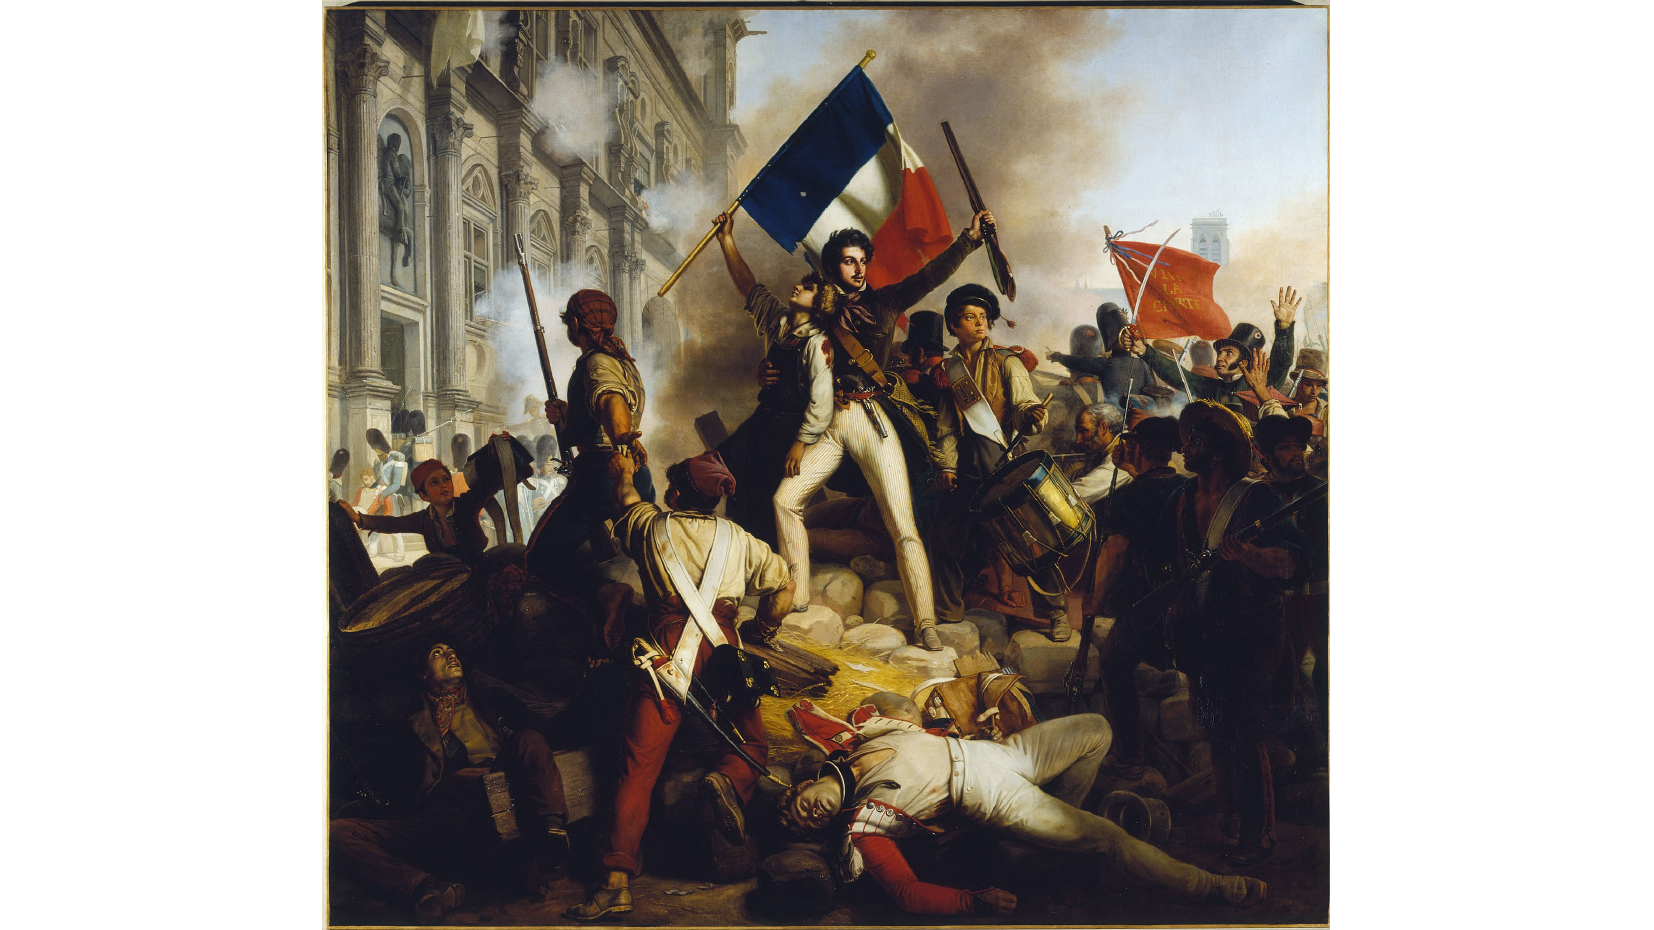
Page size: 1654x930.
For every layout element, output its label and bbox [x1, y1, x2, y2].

picture [322, 0, 1330, 930]
